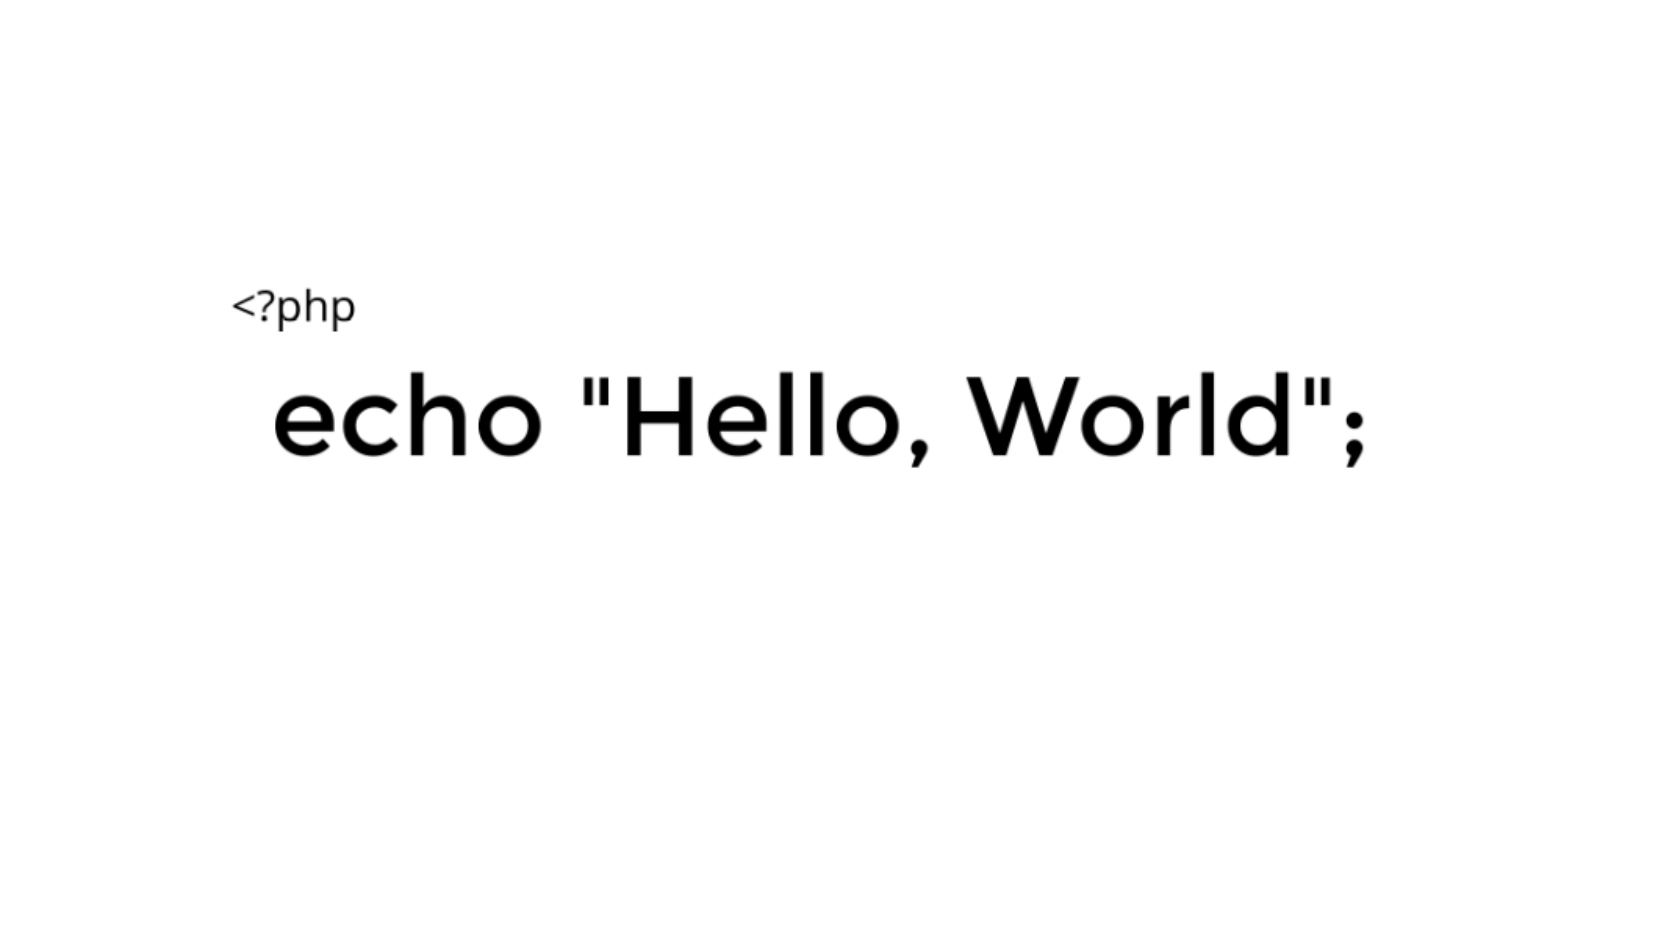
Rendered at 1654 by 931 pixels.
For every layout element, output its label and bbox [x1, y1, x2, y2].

picture [152, 122, 1505, 806]
